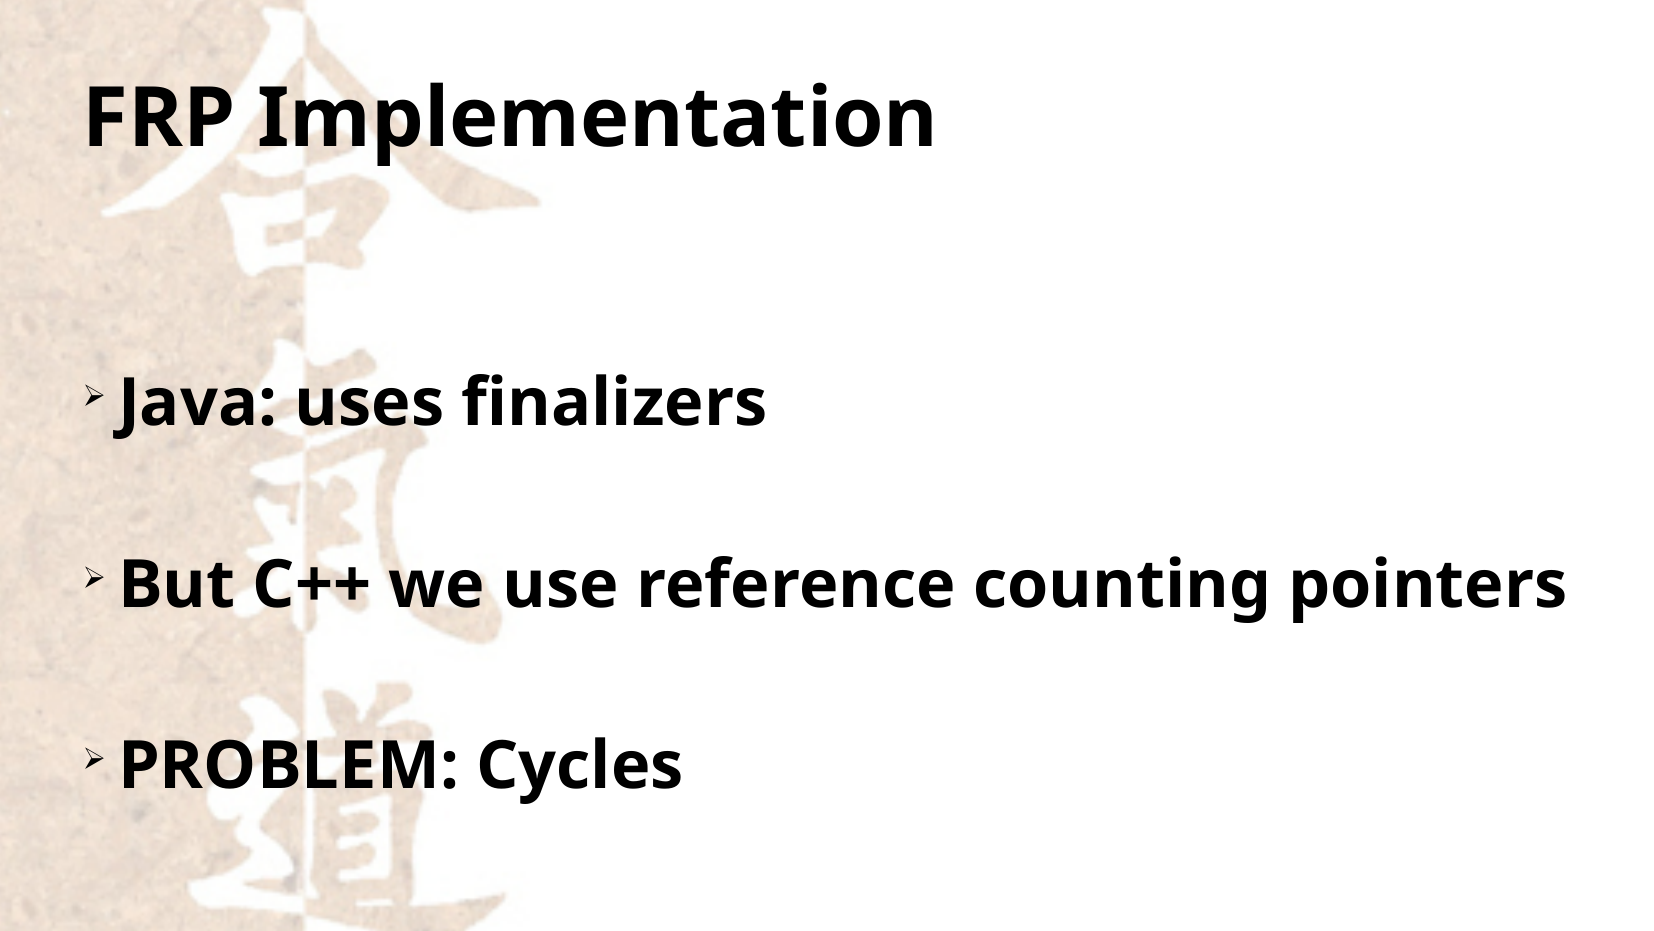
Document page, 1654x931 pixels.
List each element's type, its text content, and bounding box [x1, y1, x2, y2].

subtitle Java: uses finalizers But C++ we use reference counting pointers PROBLEM: Cycles [82, 354, 1571, 758]
picture [0, 0, 1654, 931]
title FRP Implementation [82, 37, 1571, 193]
